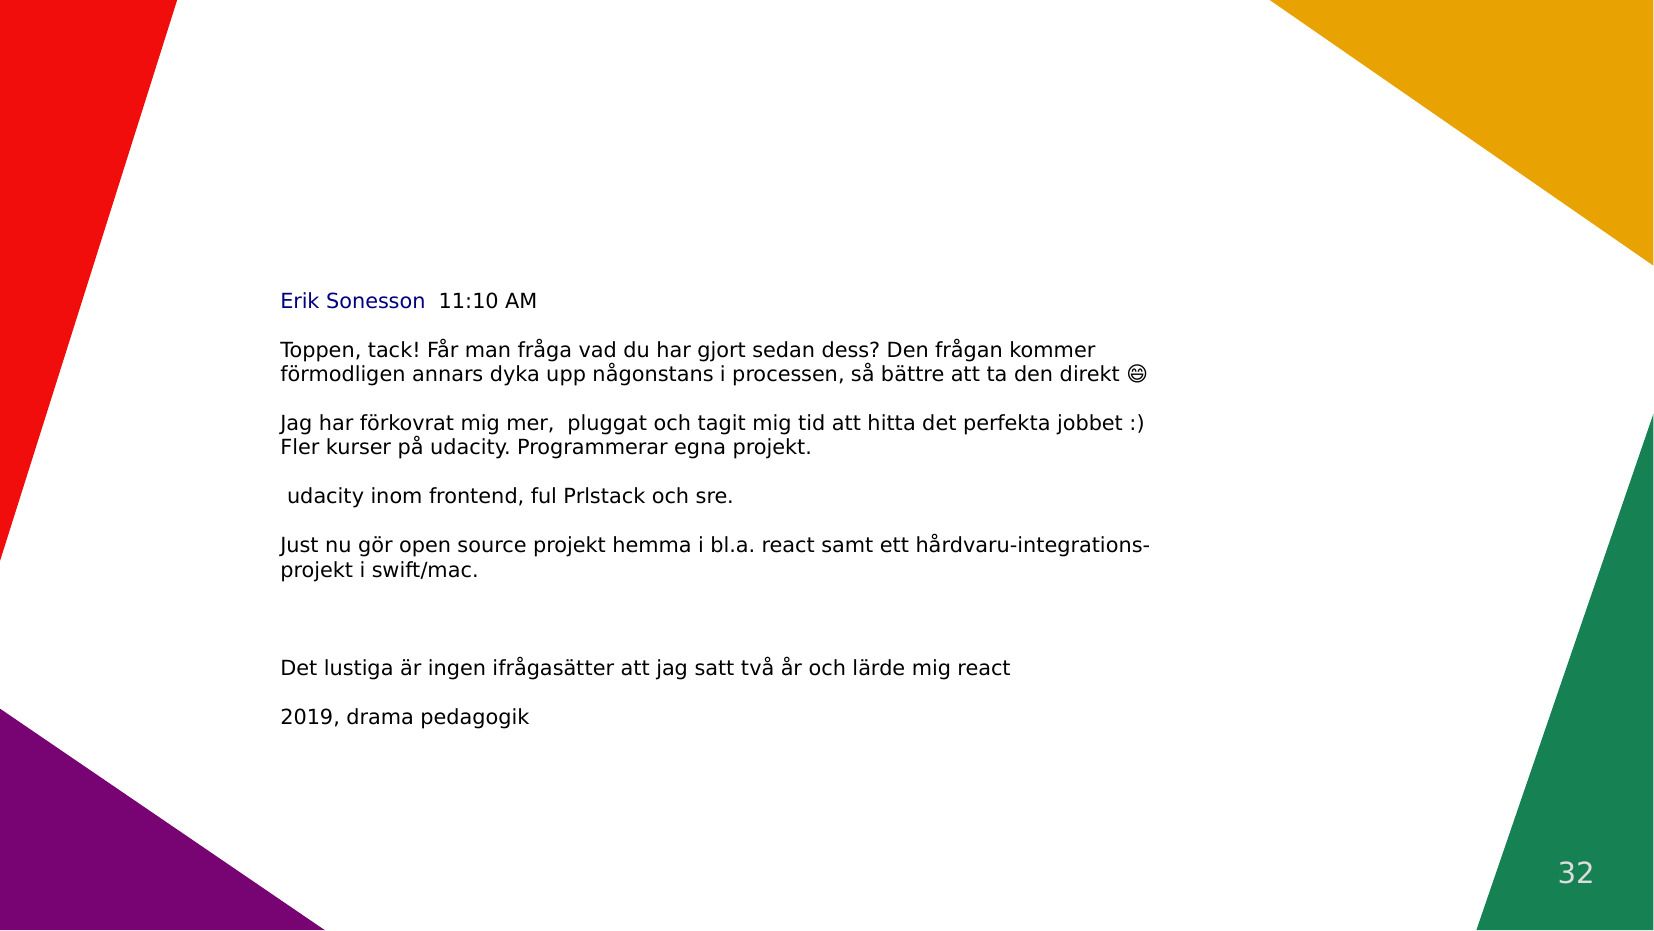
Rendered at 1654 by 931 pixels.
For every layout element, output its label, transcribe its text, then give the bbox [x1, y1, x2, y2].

text_box Erik Sonesson 11:10 AM Toppen, tack! Får man fråga vad du har gjort sedan dess? Den frågan kommer förmodligen annars dyka upp någonstans i processen, så bättre att ta den direkt 😄 Jag har förkovrat mig mer, pluggat och tagit mig tid att hitta det perfekta jobbet :) Fler kurser på udacity. Programmerar egna projekt. udacity inom frontend, ful Prlstack och sre. Just nu gör open source projekt hemma i bl.a. react samt ett hårdvaru-integrations-projekt i swift/mac. Det lustiga är ingen ifrågasätter att jag satt två år och lärde mig react 2019, drama pedagogik [265, 281, 1182, 739]
